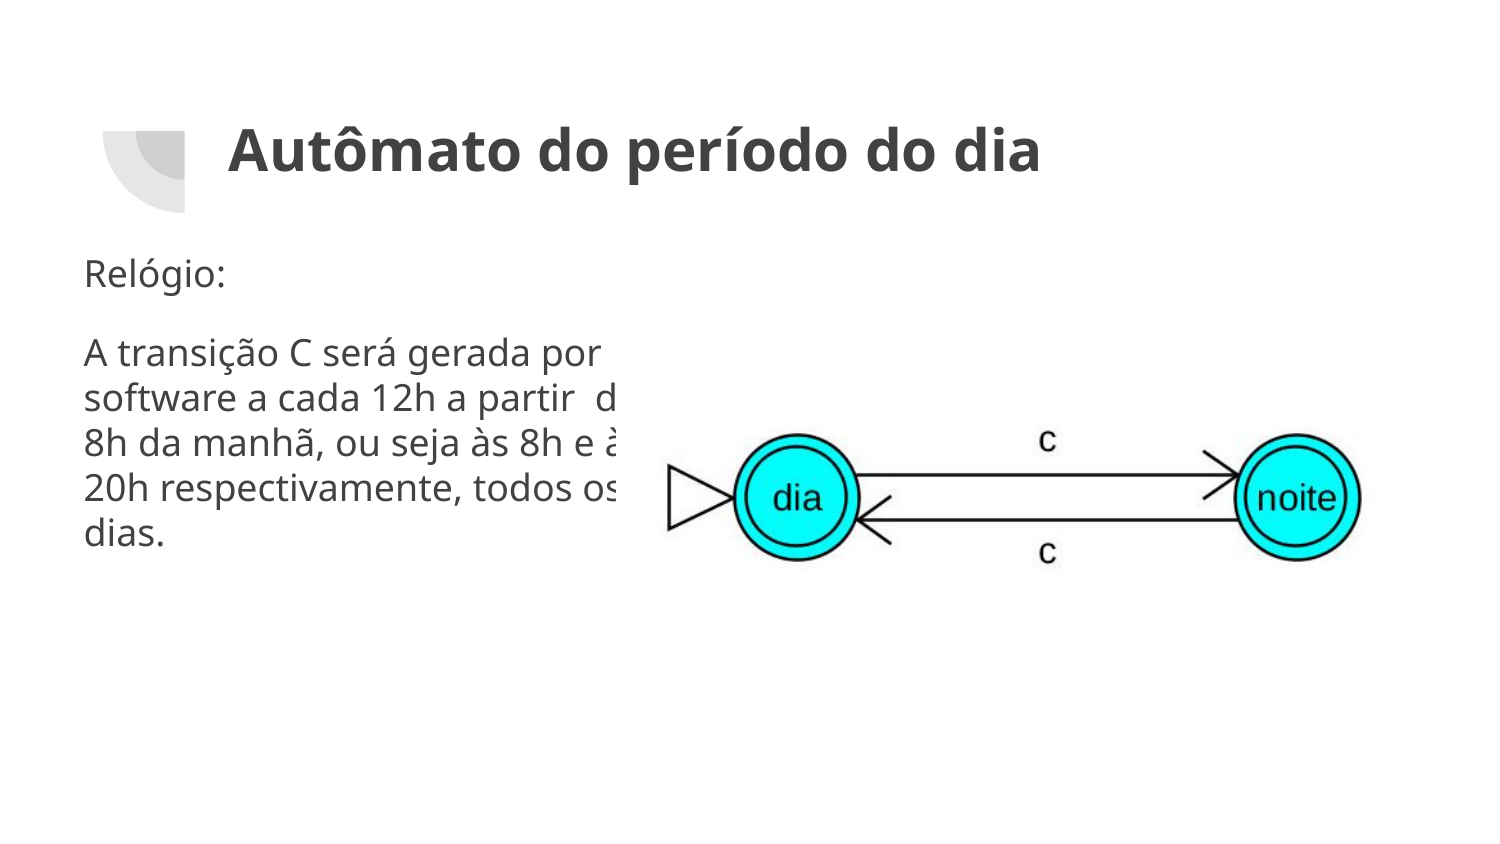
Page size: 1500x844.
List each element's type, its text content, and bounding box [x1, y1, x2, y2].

list Relógio: A transição C será gerada por software a cada 12h a partir das 8h da manhã, ou seja às 8h e às 20h respectivamente, todos os dias. [68, 235, 674, 819]
title Autômato do período do dia [213, 98, 1368, 263]
picture [616, 387, 1426, 607]
